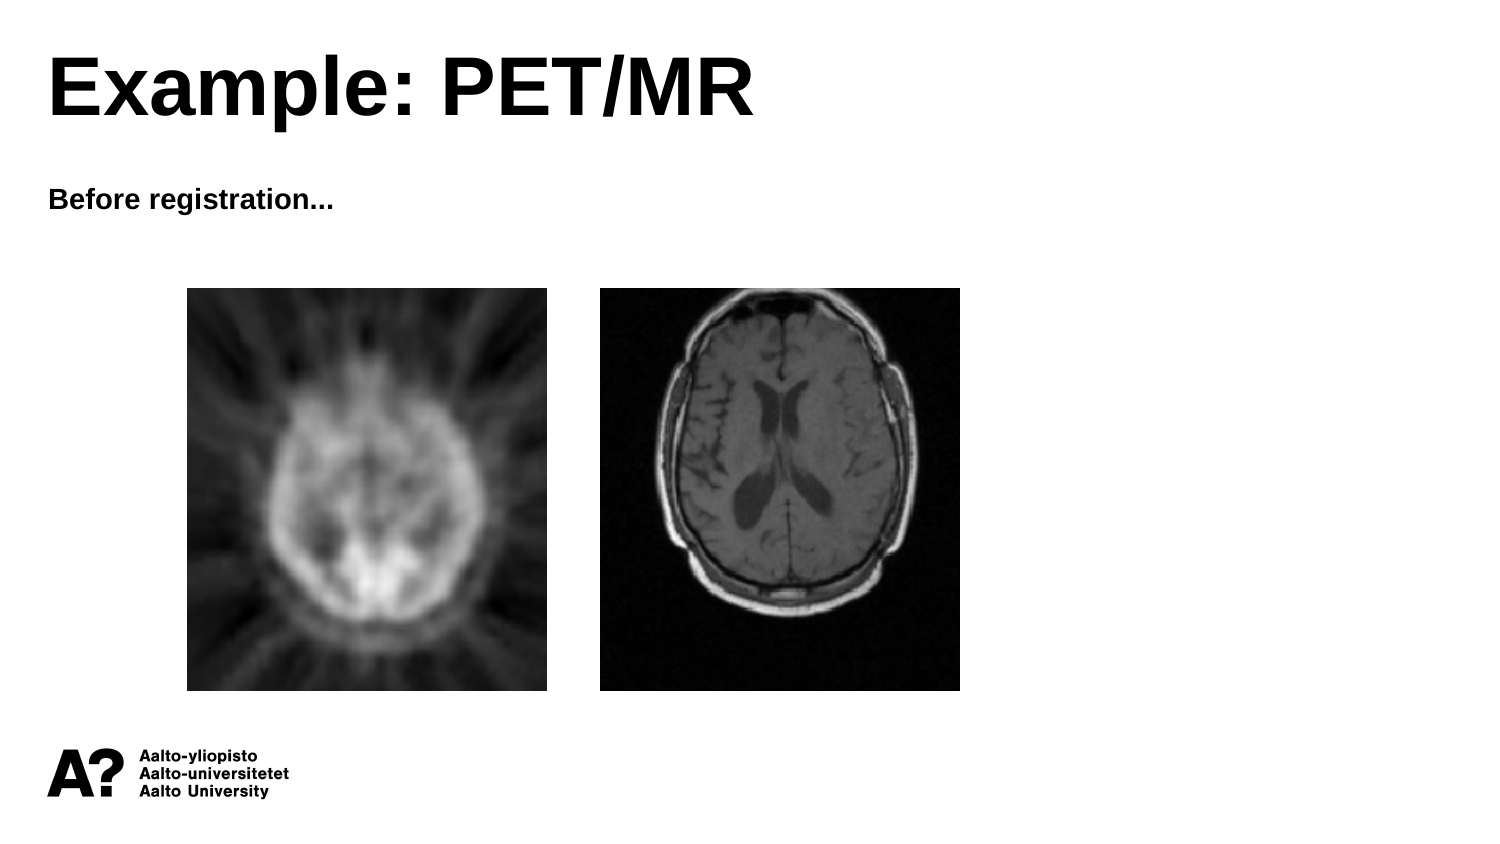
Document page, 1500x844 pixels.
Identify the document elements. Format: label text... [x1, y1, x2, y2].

list Before registration... [48, 180, 529, 240]
picture [600, 288, 960, 691]
list Example: PET/MR [47, 32, 1442, 197]
picture [187, 288, 547, 691]
picture [0, 702, 337, 844]
